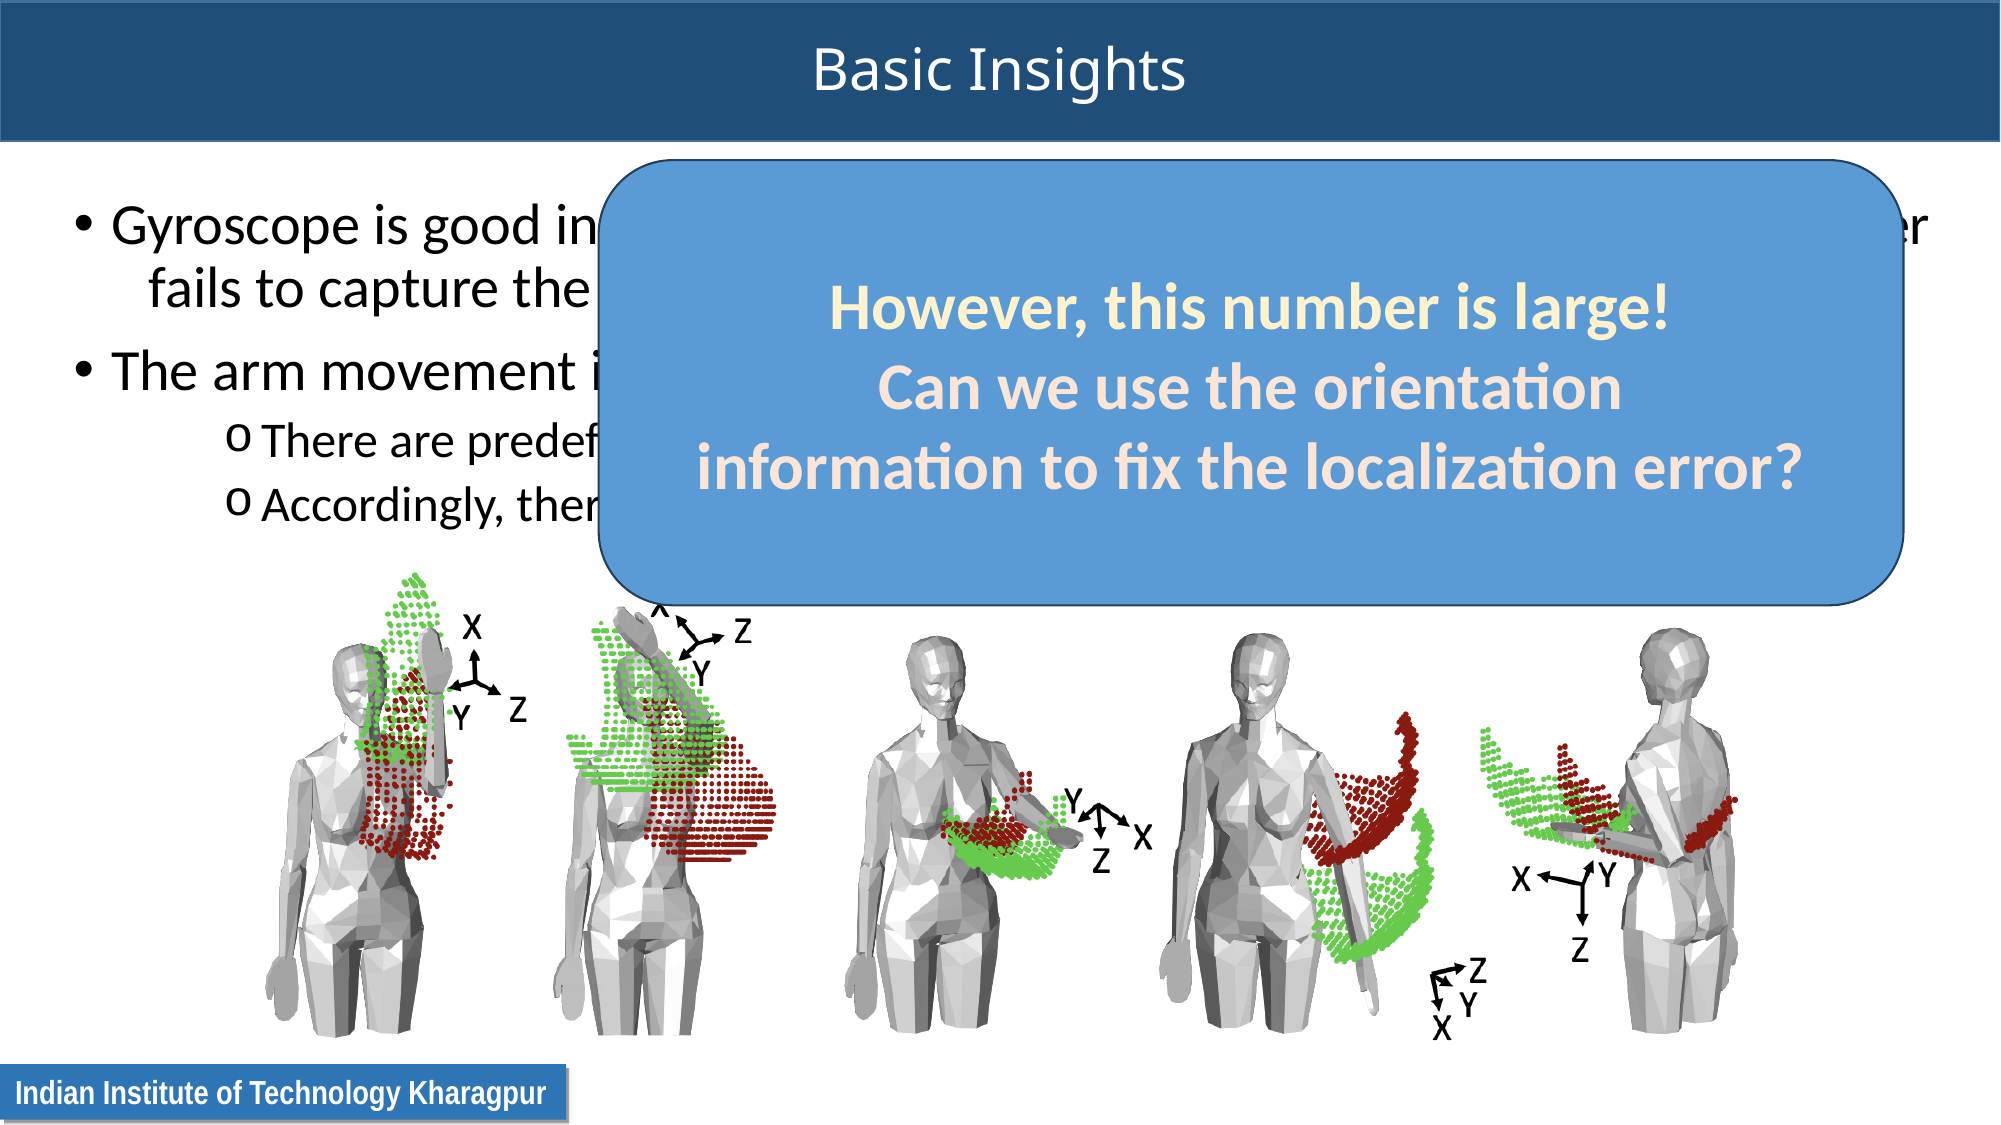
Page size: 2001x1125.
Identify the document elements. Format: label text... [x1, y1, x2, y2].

title Basic Insights [0, 1, 2000, 141]
picture [246, 562, 1766, 1048]
text_box However, this number is large! Can we use the orientation information to fix the localization error? [598, 160, 1904, 606]
list Gyroscope is good in capturing the orientation of the arm, but accelerometer fails to capture the arm location (as we have seen earlier …) The arm movement is not fully random There are predefined (5) degrees of freedom Accordingly, there can be possible gestures [58, 186, 1954, 1065]
